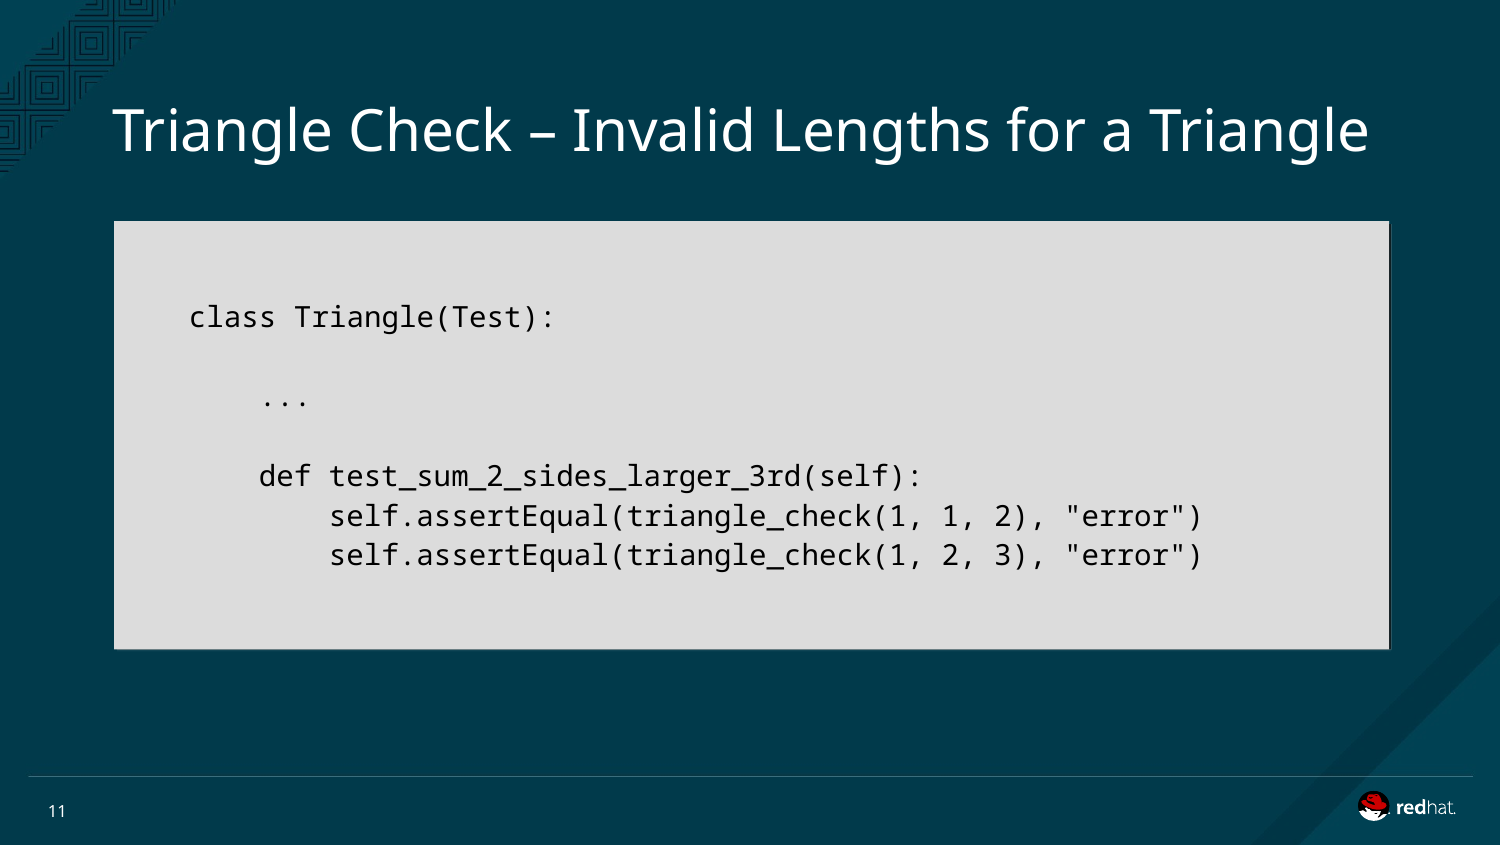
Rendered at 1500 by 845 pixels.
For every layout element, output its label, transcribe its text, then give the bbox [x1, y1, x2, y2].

picture [99, 38, 103, 49]
text_box class Triangle(Test): ... def test_sum_2_sides_larger_3rd(self): self.assertEqual(triangle_check(1, 1, 2), "error") self.assertEqual(triangle_check(1, 2, 3), "error") [114, 221, 1390, 640]
title Triangle Check – Invalid Lengths for a Triangle [112, 0, 1388, 169]
